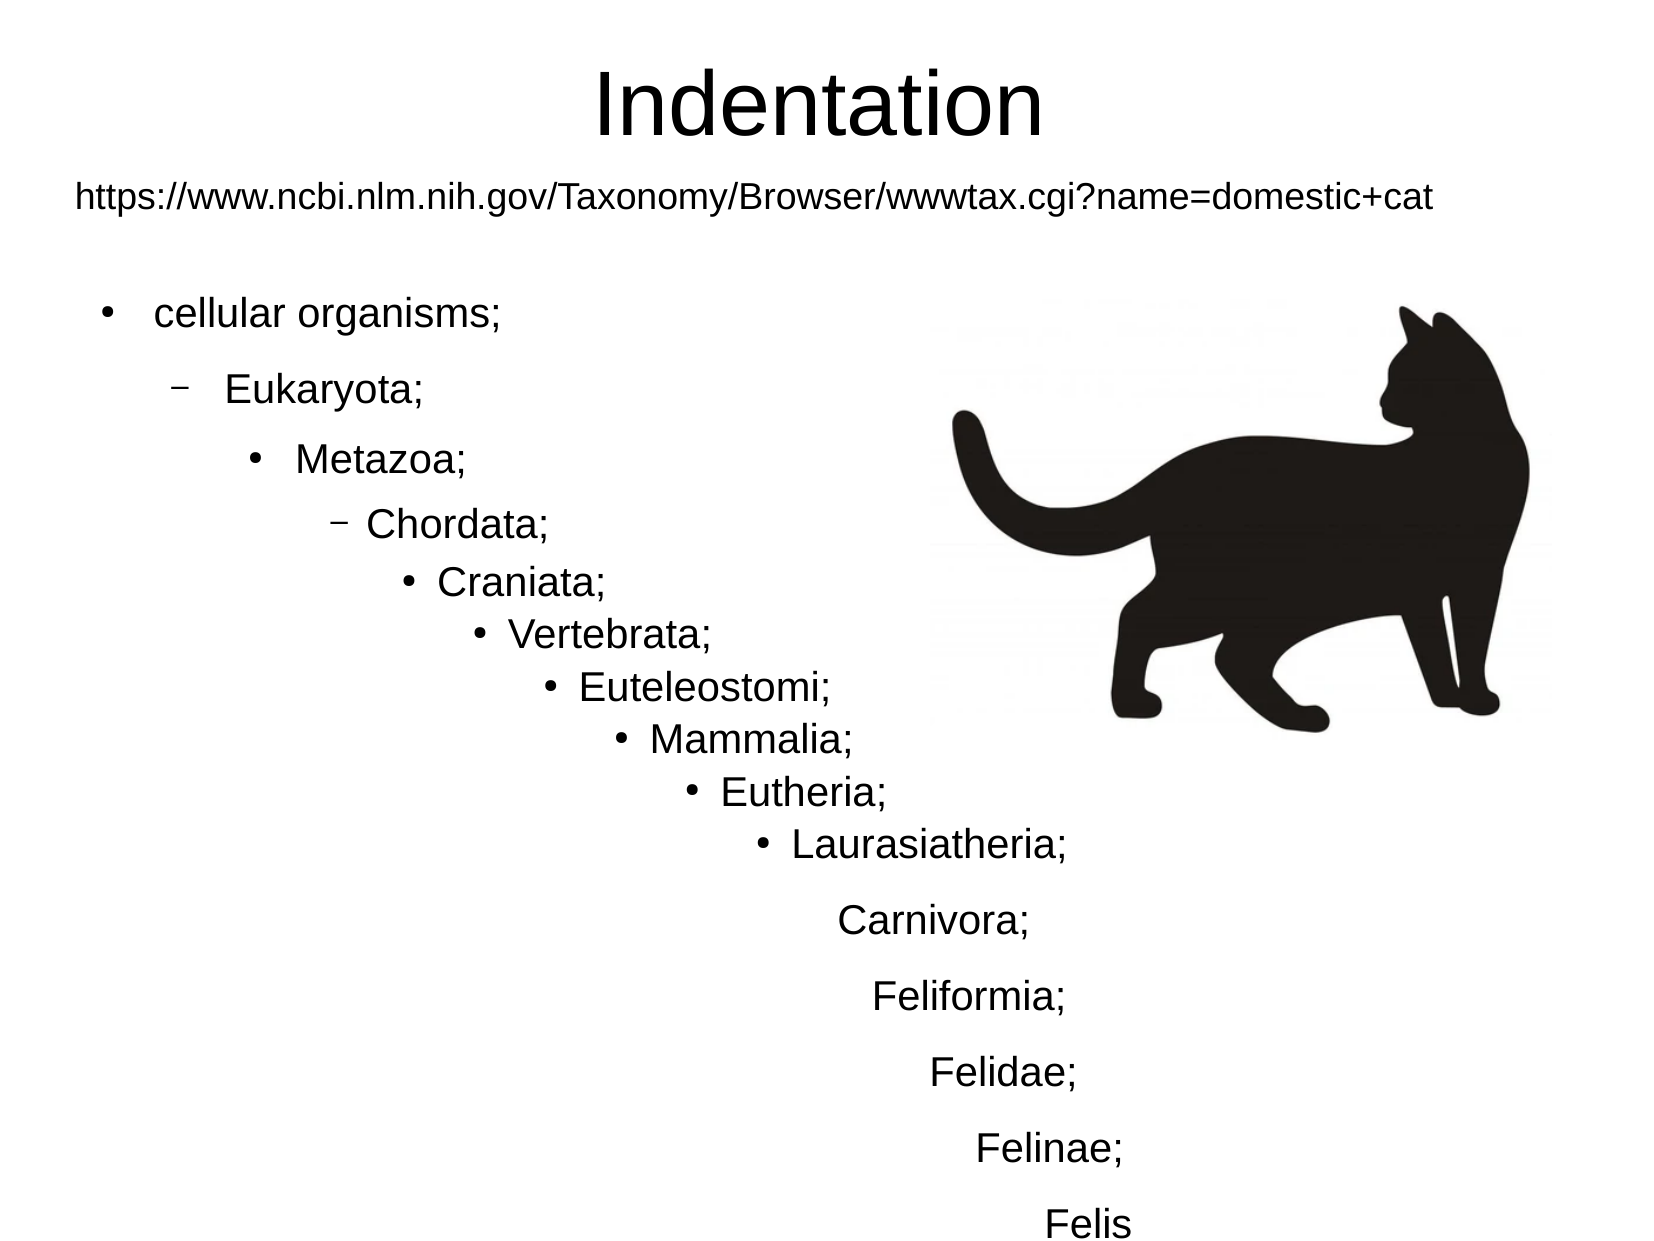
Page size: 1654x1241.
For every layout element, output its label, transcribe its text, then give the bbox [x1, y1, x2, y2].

list cellular organisms; Eukaryota; Metazoa; Chordata; Craniata; Vertebrata; Euteleostomi; Mammalia; Eutheria; Laurasiatheria; Carnivora; Feliformia; Felidae; Felinae; Felis [82, 290, 1571, 1130]
title Indentation [75, 0, 1564, 208]
picture [930, 299, 1552, 740]
text_box https://www.ncbi.nlm.nih.gov/Taxonomy/Browser/wwwtax.cgi?name=domestic+cat [60, 168, 1457, 226]
